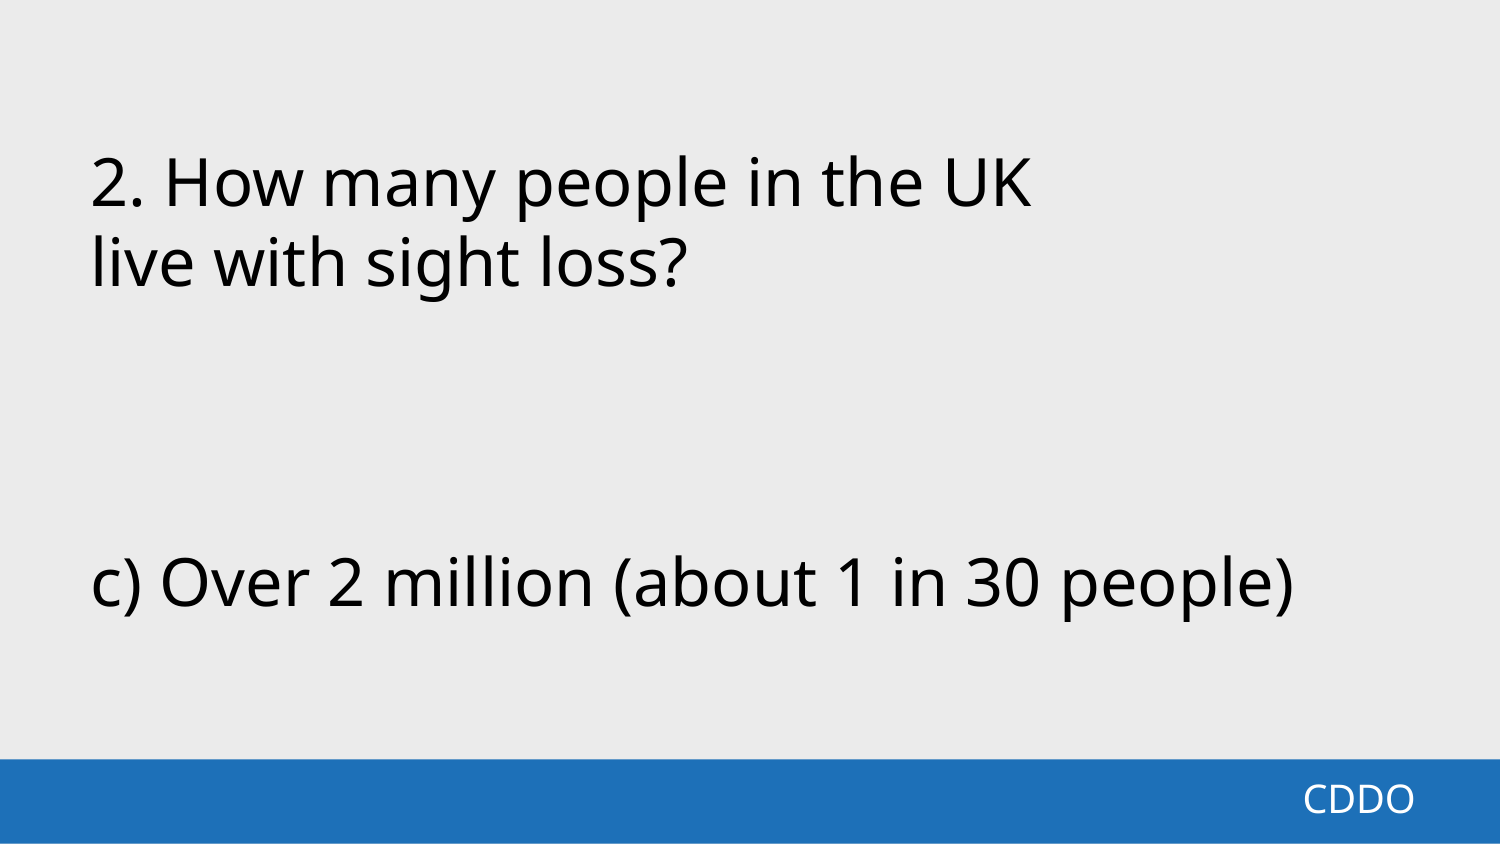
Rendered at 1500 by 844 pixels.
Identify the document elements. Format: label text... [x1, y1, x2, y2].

text_box 2. How many people in the UK live with sight loss? c) Over 2 million (about 1 in 30 people) [87, 0, 1416, 760]
